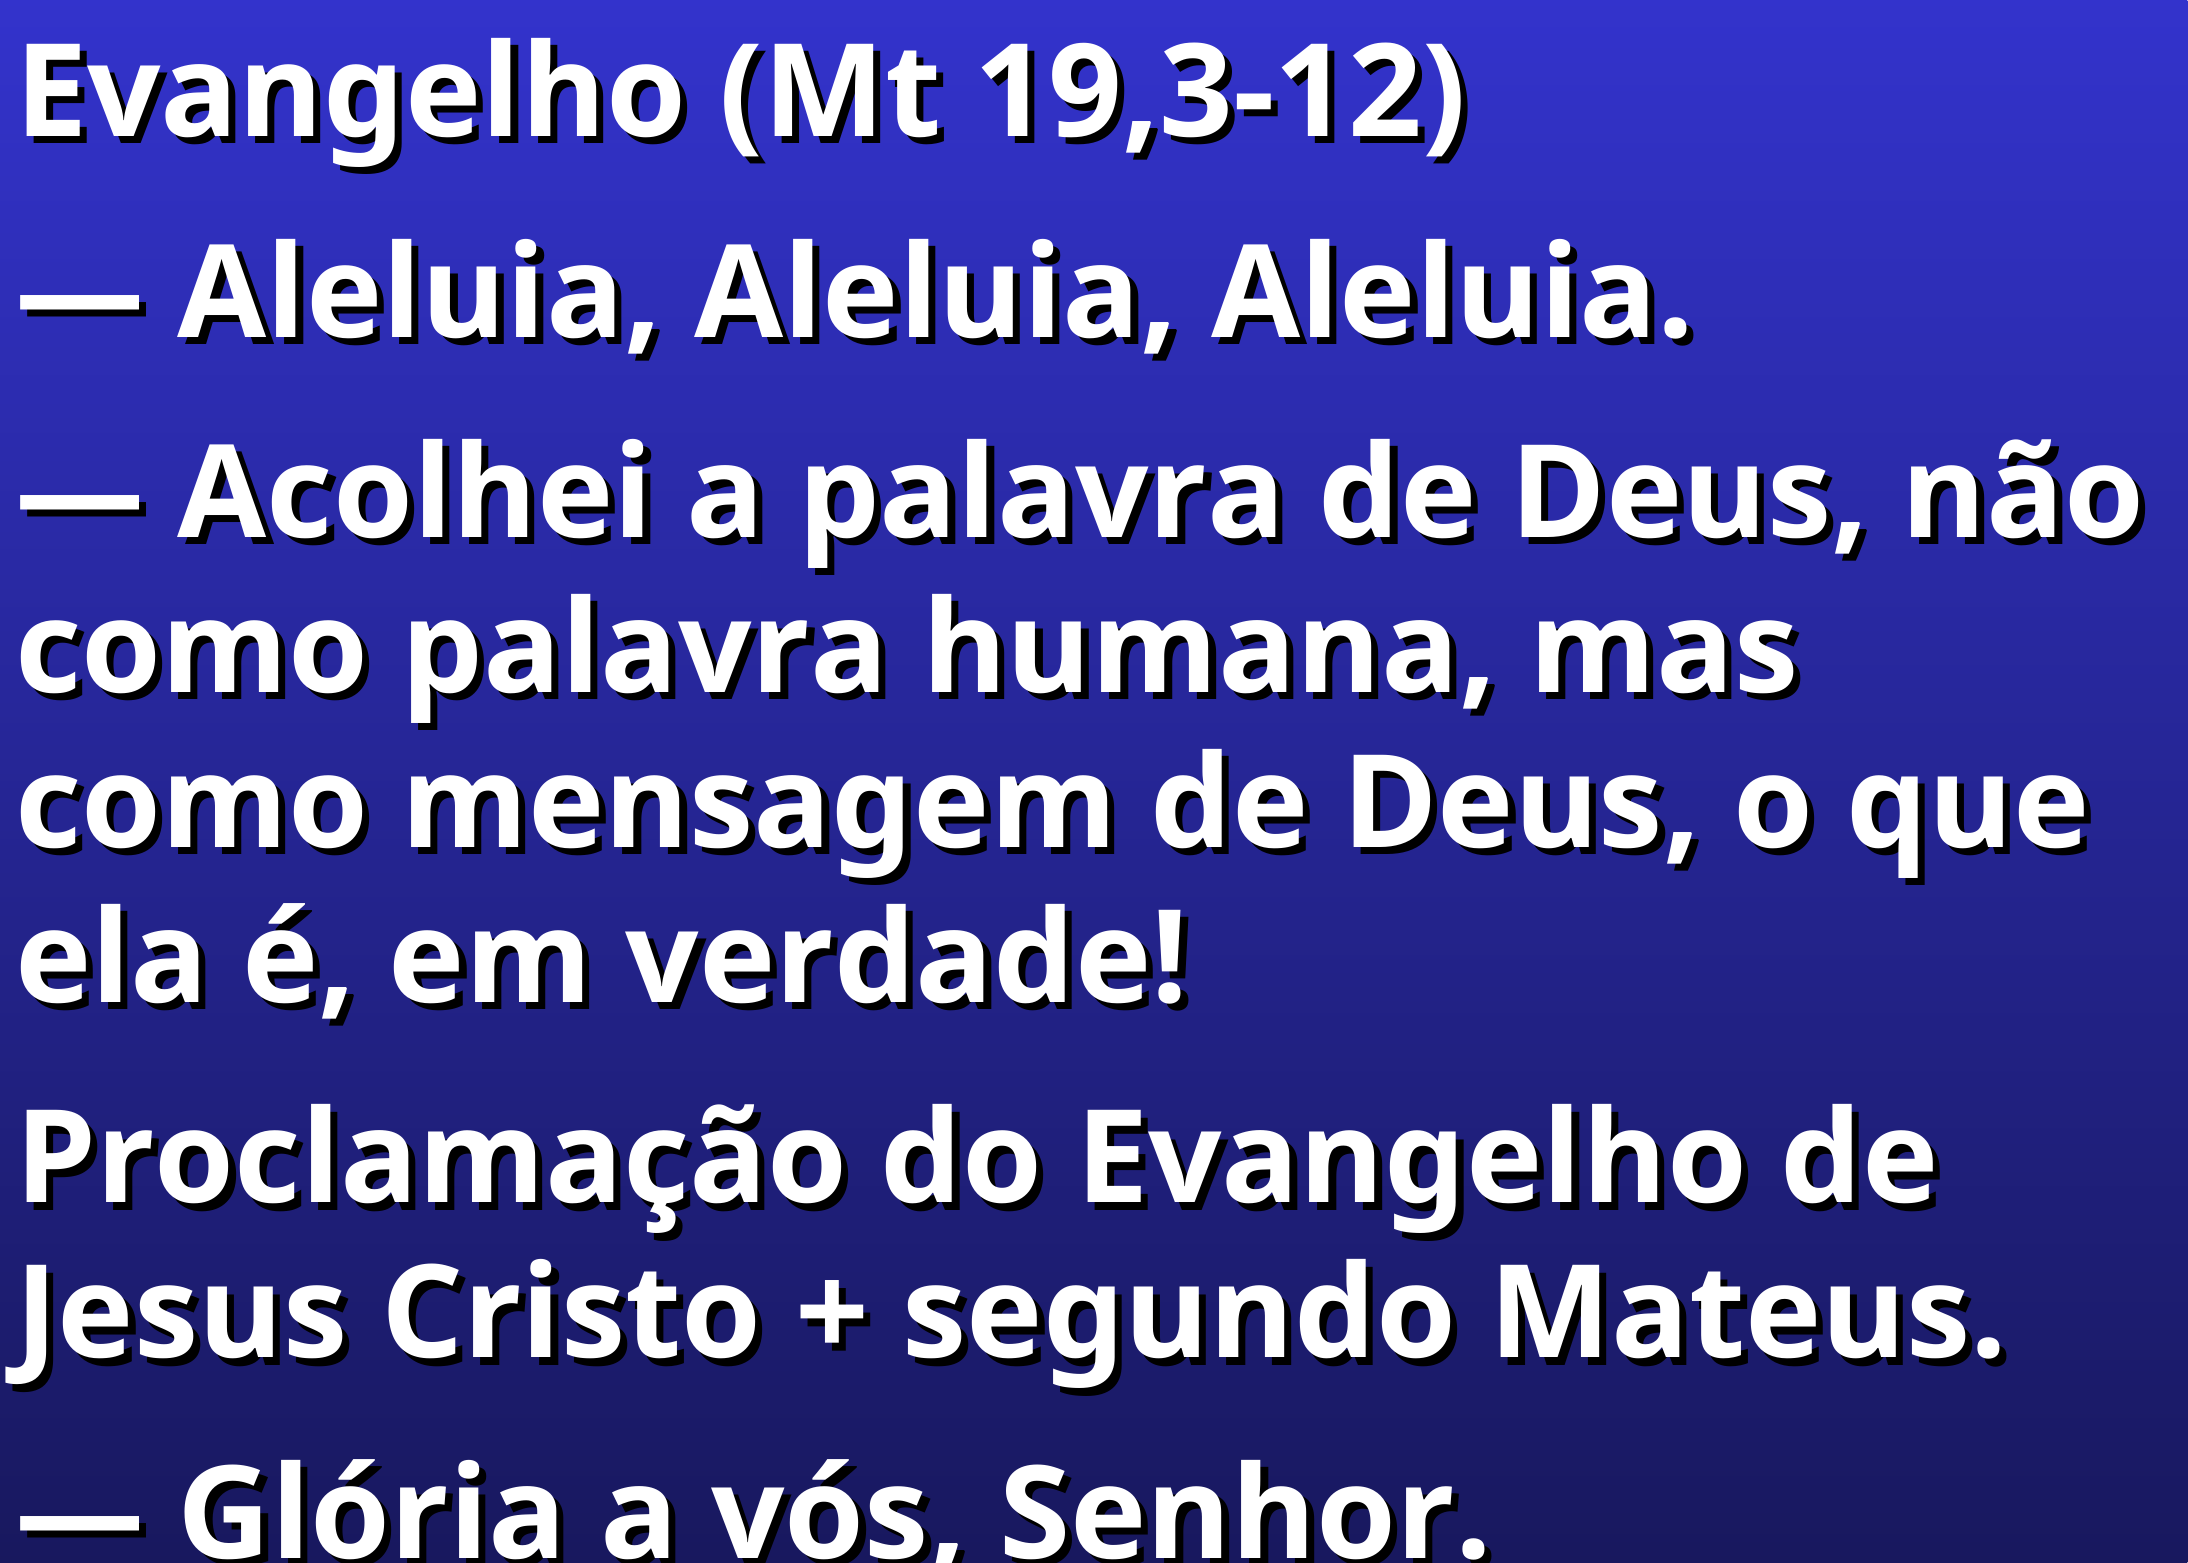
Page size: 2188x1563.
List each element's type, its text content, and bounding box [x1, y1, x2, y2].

text_box Evangelho (Mt 19,3-12) — Aleluia, Aleluia, Aleluia. — Acolhei a palavra de Deus, não como palavra humana, mas como mensagem de Deus, o que ela é, em verdade! Proclamação do Evangelho de Jesus Cristo + segundo Mateus. — Glória a vós, Senhor. Naquele tempo, 3 alguns fariseus aproximaram-se de Jesus, e perguntaram, para o tentar: "É permitido ao homem despedir sua esposa por qualquer motivo?" 4 Jesus respondeu: "Nunca lestes que o Criador, desde o início os fez homem e mulher? 5 E disse: 'Por isso, o homem deixará pai e mãe, e se unirá à sua mulher, e os dois serão uma só carne'? 6 De modo que eles já não são dois, mas uma só carne. Portanto, o que Deus uniu, o homem não separe". 7 Os fariseus perguntaram: "Então, como é que Moisés mandou dar certidão de divórcio e despedir a mulher?" 8 Jesus respondeu: "Moisés permitiu despedir a mulher, por causa da dureza do vosso coração. Mas não foi assim desde o início. 9 Por isso, eu vos digo: quem despedir a sua mulher — a não ser em caso de união ilegítima — e se casar com outra, comete adultério". 10 Os discípulos disseram a Jesus: "Se a situação do homem com a mulher é assim, não vale a pena casar-se". 11 Jesus respondeu: "Nem todos são capazes de entender isso, a não ser aqueles a quem é concedido. 12 Com efeito, existem homens incapazes para o casamento, porque nasceram assim; outros, porque os homens assim os fizeram; outros, ainda, se fizeram incapazes disso por causa do Reino dos Céus. Quem puder entender, entenda". [0, 0, 2188, 1563]
